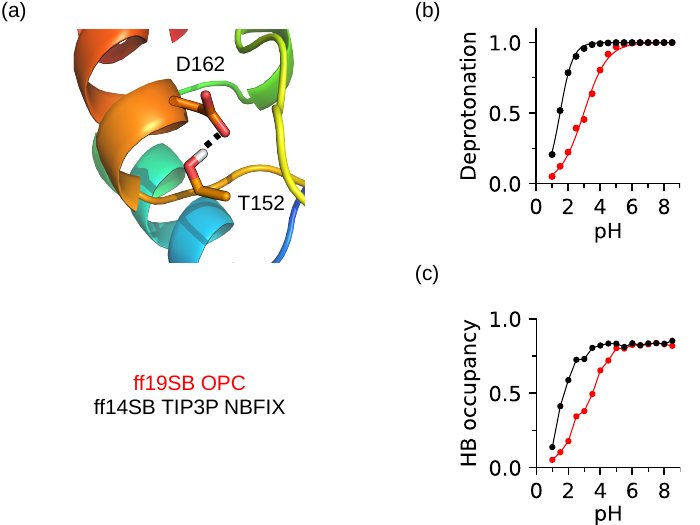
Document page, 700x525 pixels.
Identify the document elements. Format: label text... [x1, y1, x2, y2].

text_box T152 [222, 182, 400, 223]
text_box (b) [399, 0, 460, 30]
text_box ff19SB OPC ff14SB TIP3P NBFIX [68, 361, 311, 428]
picture [459, 28, 681, 243]
text_box (c) [399, 252, 460, 293]
picture [72, 30, 305, 263]
picture [459, 310, 681, 525]
text_box (a) [0, 0, 46, 30]
text_box D162 [160, 43, 339, 84]
